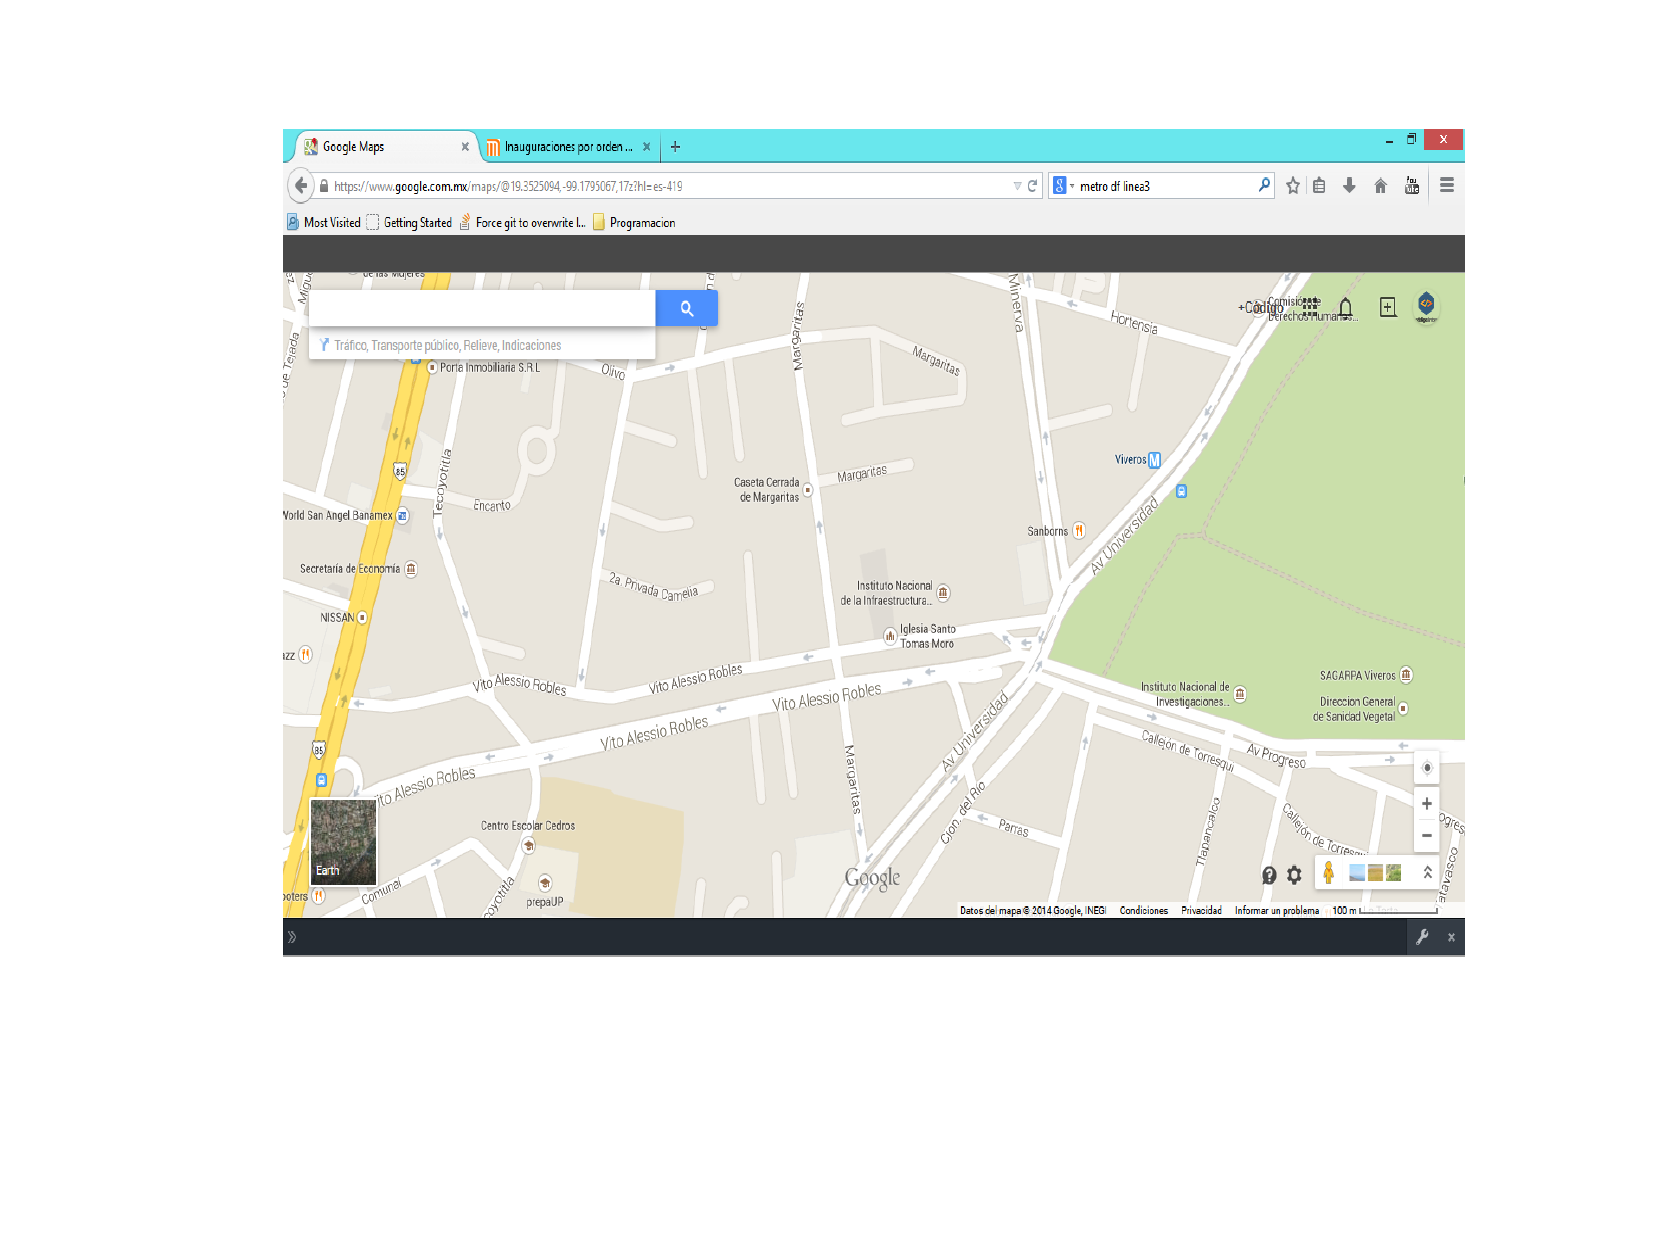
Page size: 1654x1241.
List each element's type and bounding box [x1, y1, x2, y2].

picture [283, 129, 1465, 957]
